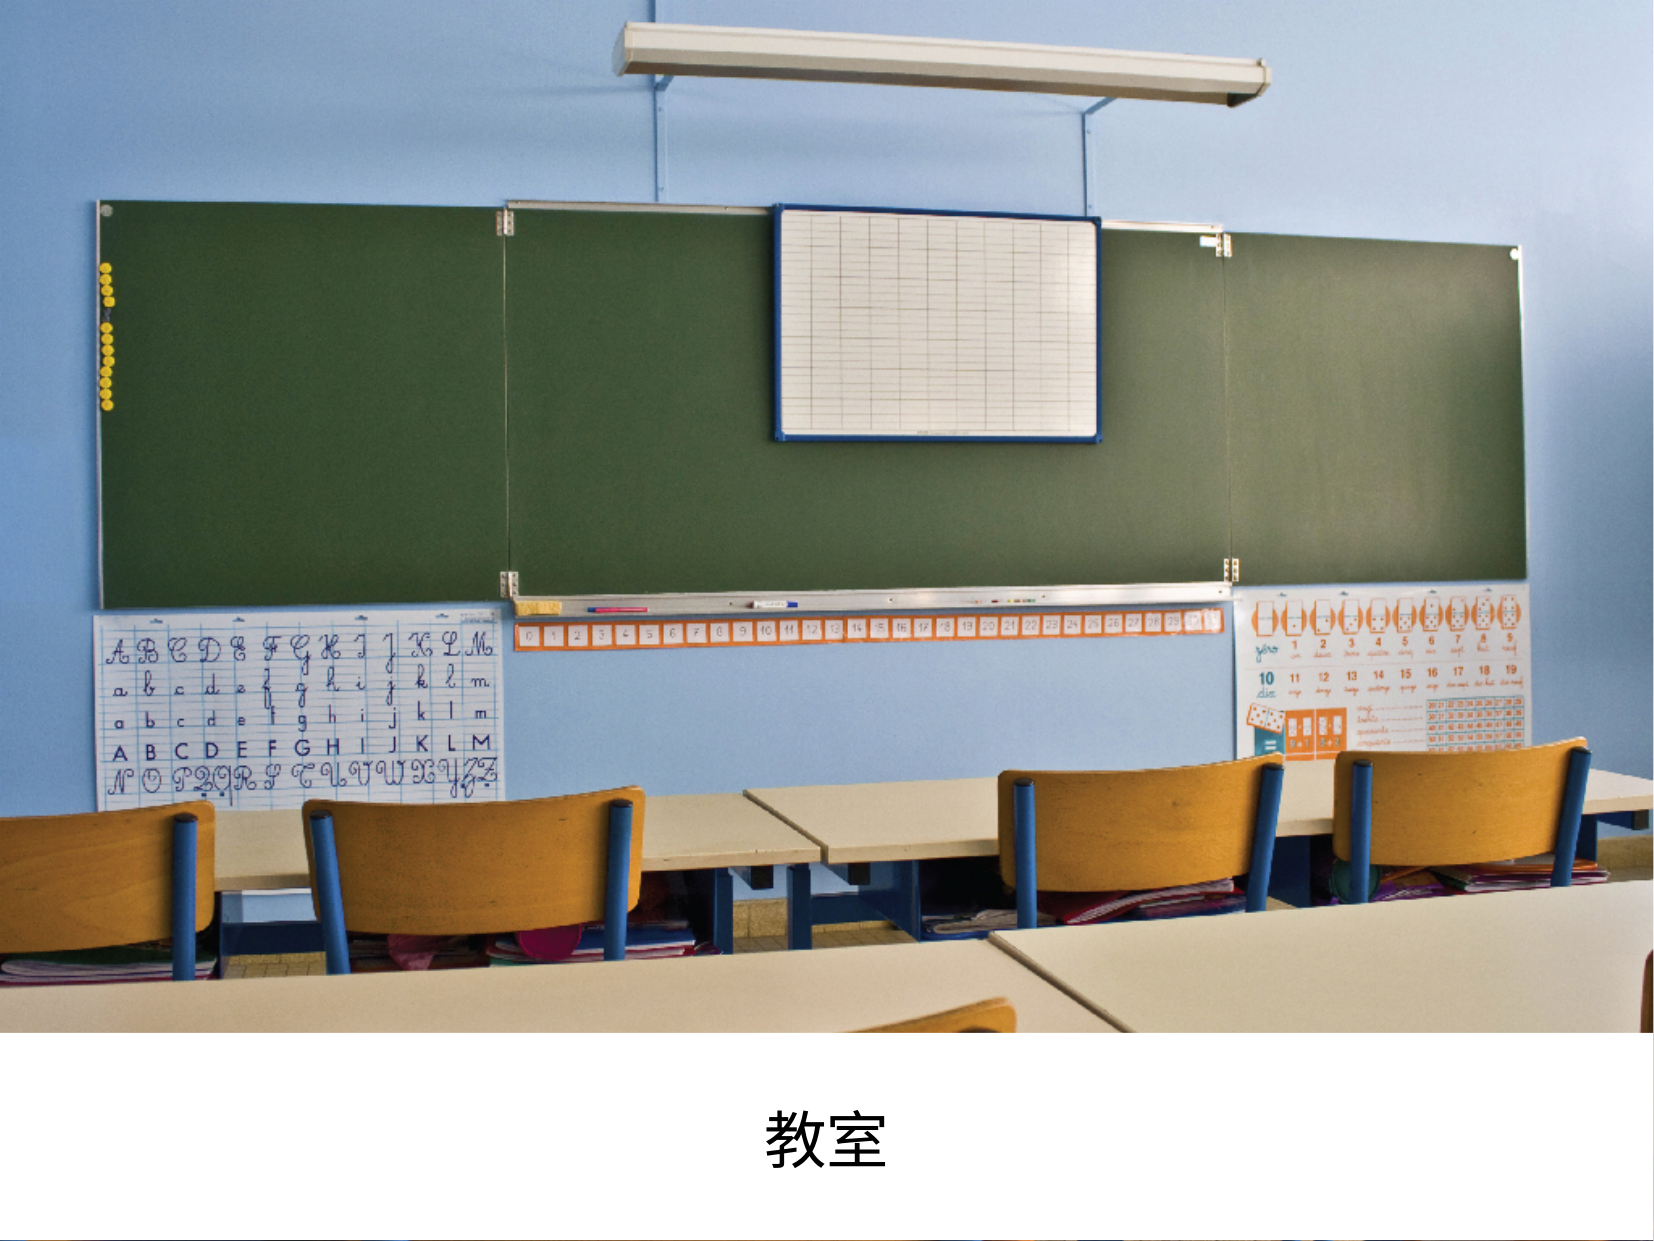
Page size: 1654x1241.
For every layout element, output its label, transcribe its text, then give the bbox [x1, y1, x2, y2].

title 教室 [0, 1032, 1654, 1241]
picture [0, 0, 1654, 1032]
